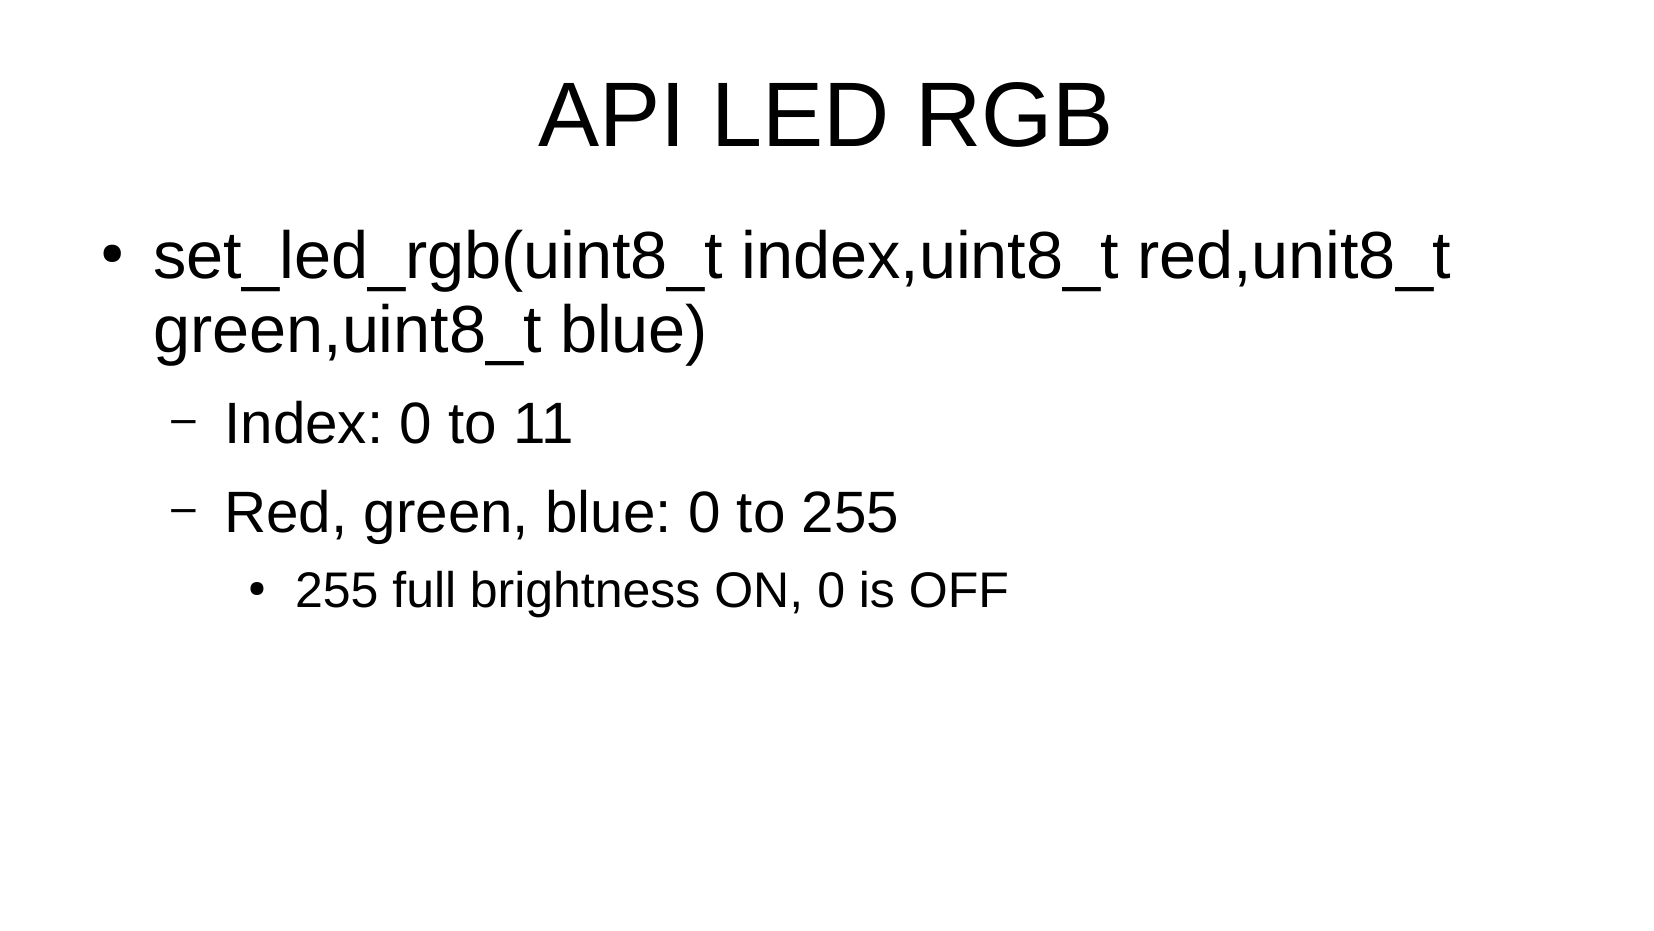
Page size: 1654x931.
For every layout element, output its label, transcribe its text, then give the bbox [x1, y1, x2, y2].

title API LED RGB [82, 37, 1571, 193]
list set_led_rgb(uint8_t index,uint8_t red,unit8_t green,uint8_t blue) Index: 0 to 11 Red, green, blue: 0 to 255 255 full brightness ON, 0 is OFF [82, 217, 1571, 758]
